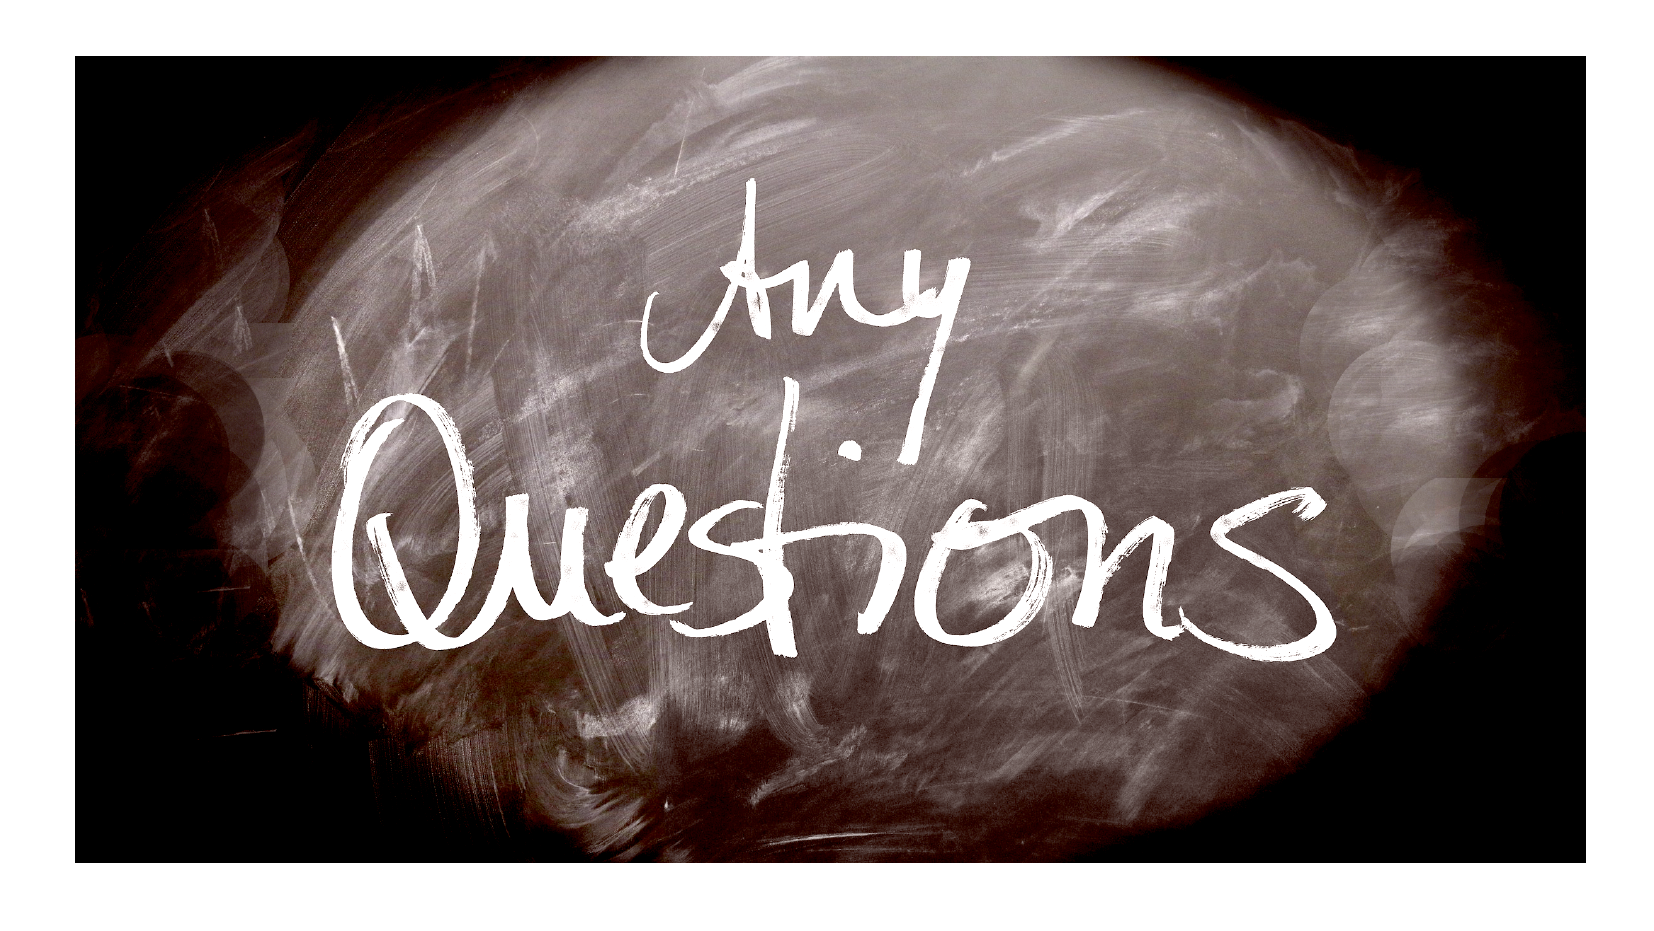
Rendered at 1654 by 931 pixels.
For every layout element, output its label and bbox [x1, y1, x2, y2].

picture [75, 56, 1586, 863]
